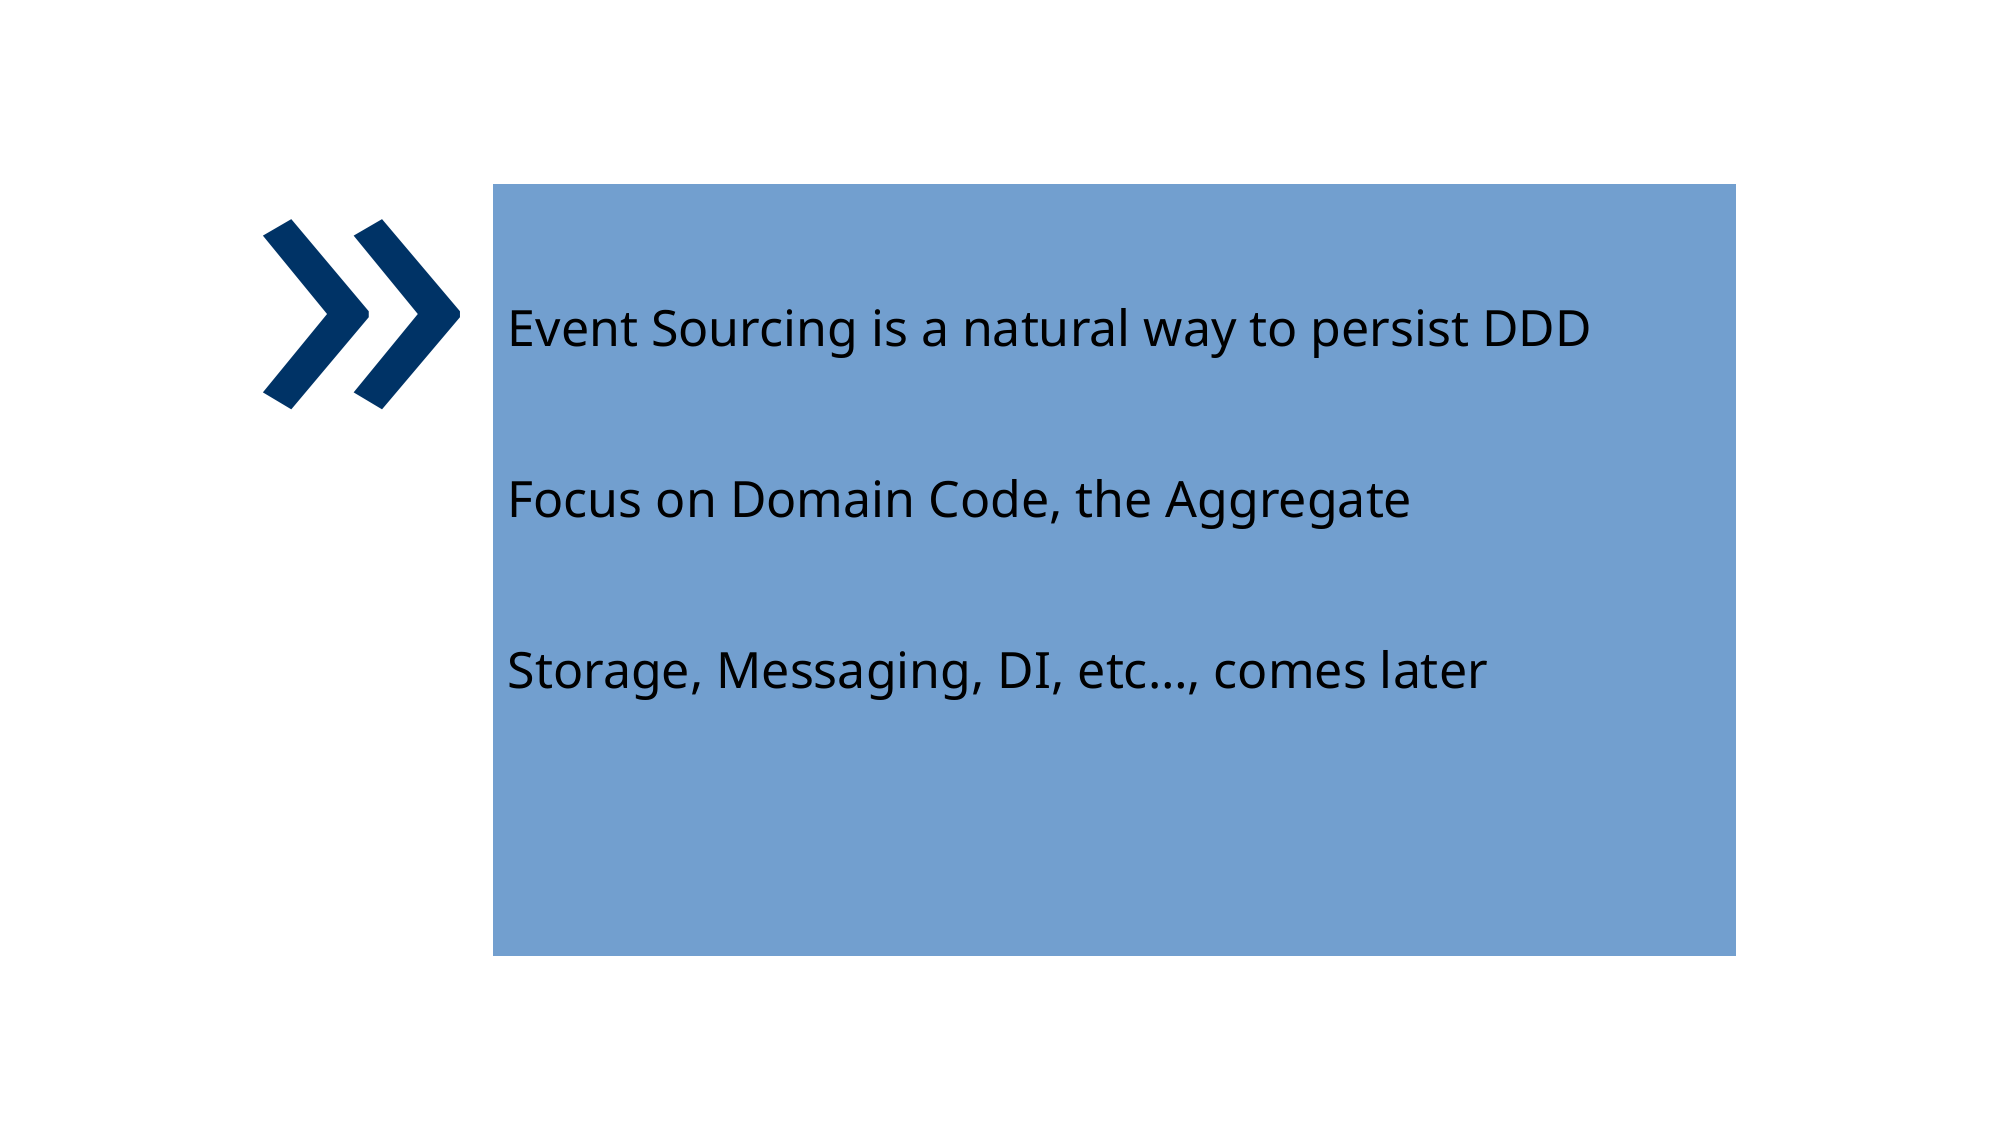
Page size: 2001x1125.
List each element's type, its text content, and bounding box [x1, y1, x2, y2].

table_header Event Sourcing is a natural way to persist DDD Focus on Domain Code, the Aggregate Storage, Messaging, DI, etc…, comes later [493, 184, 1736, 956]
text_box » [230, 0, 521, 576]
